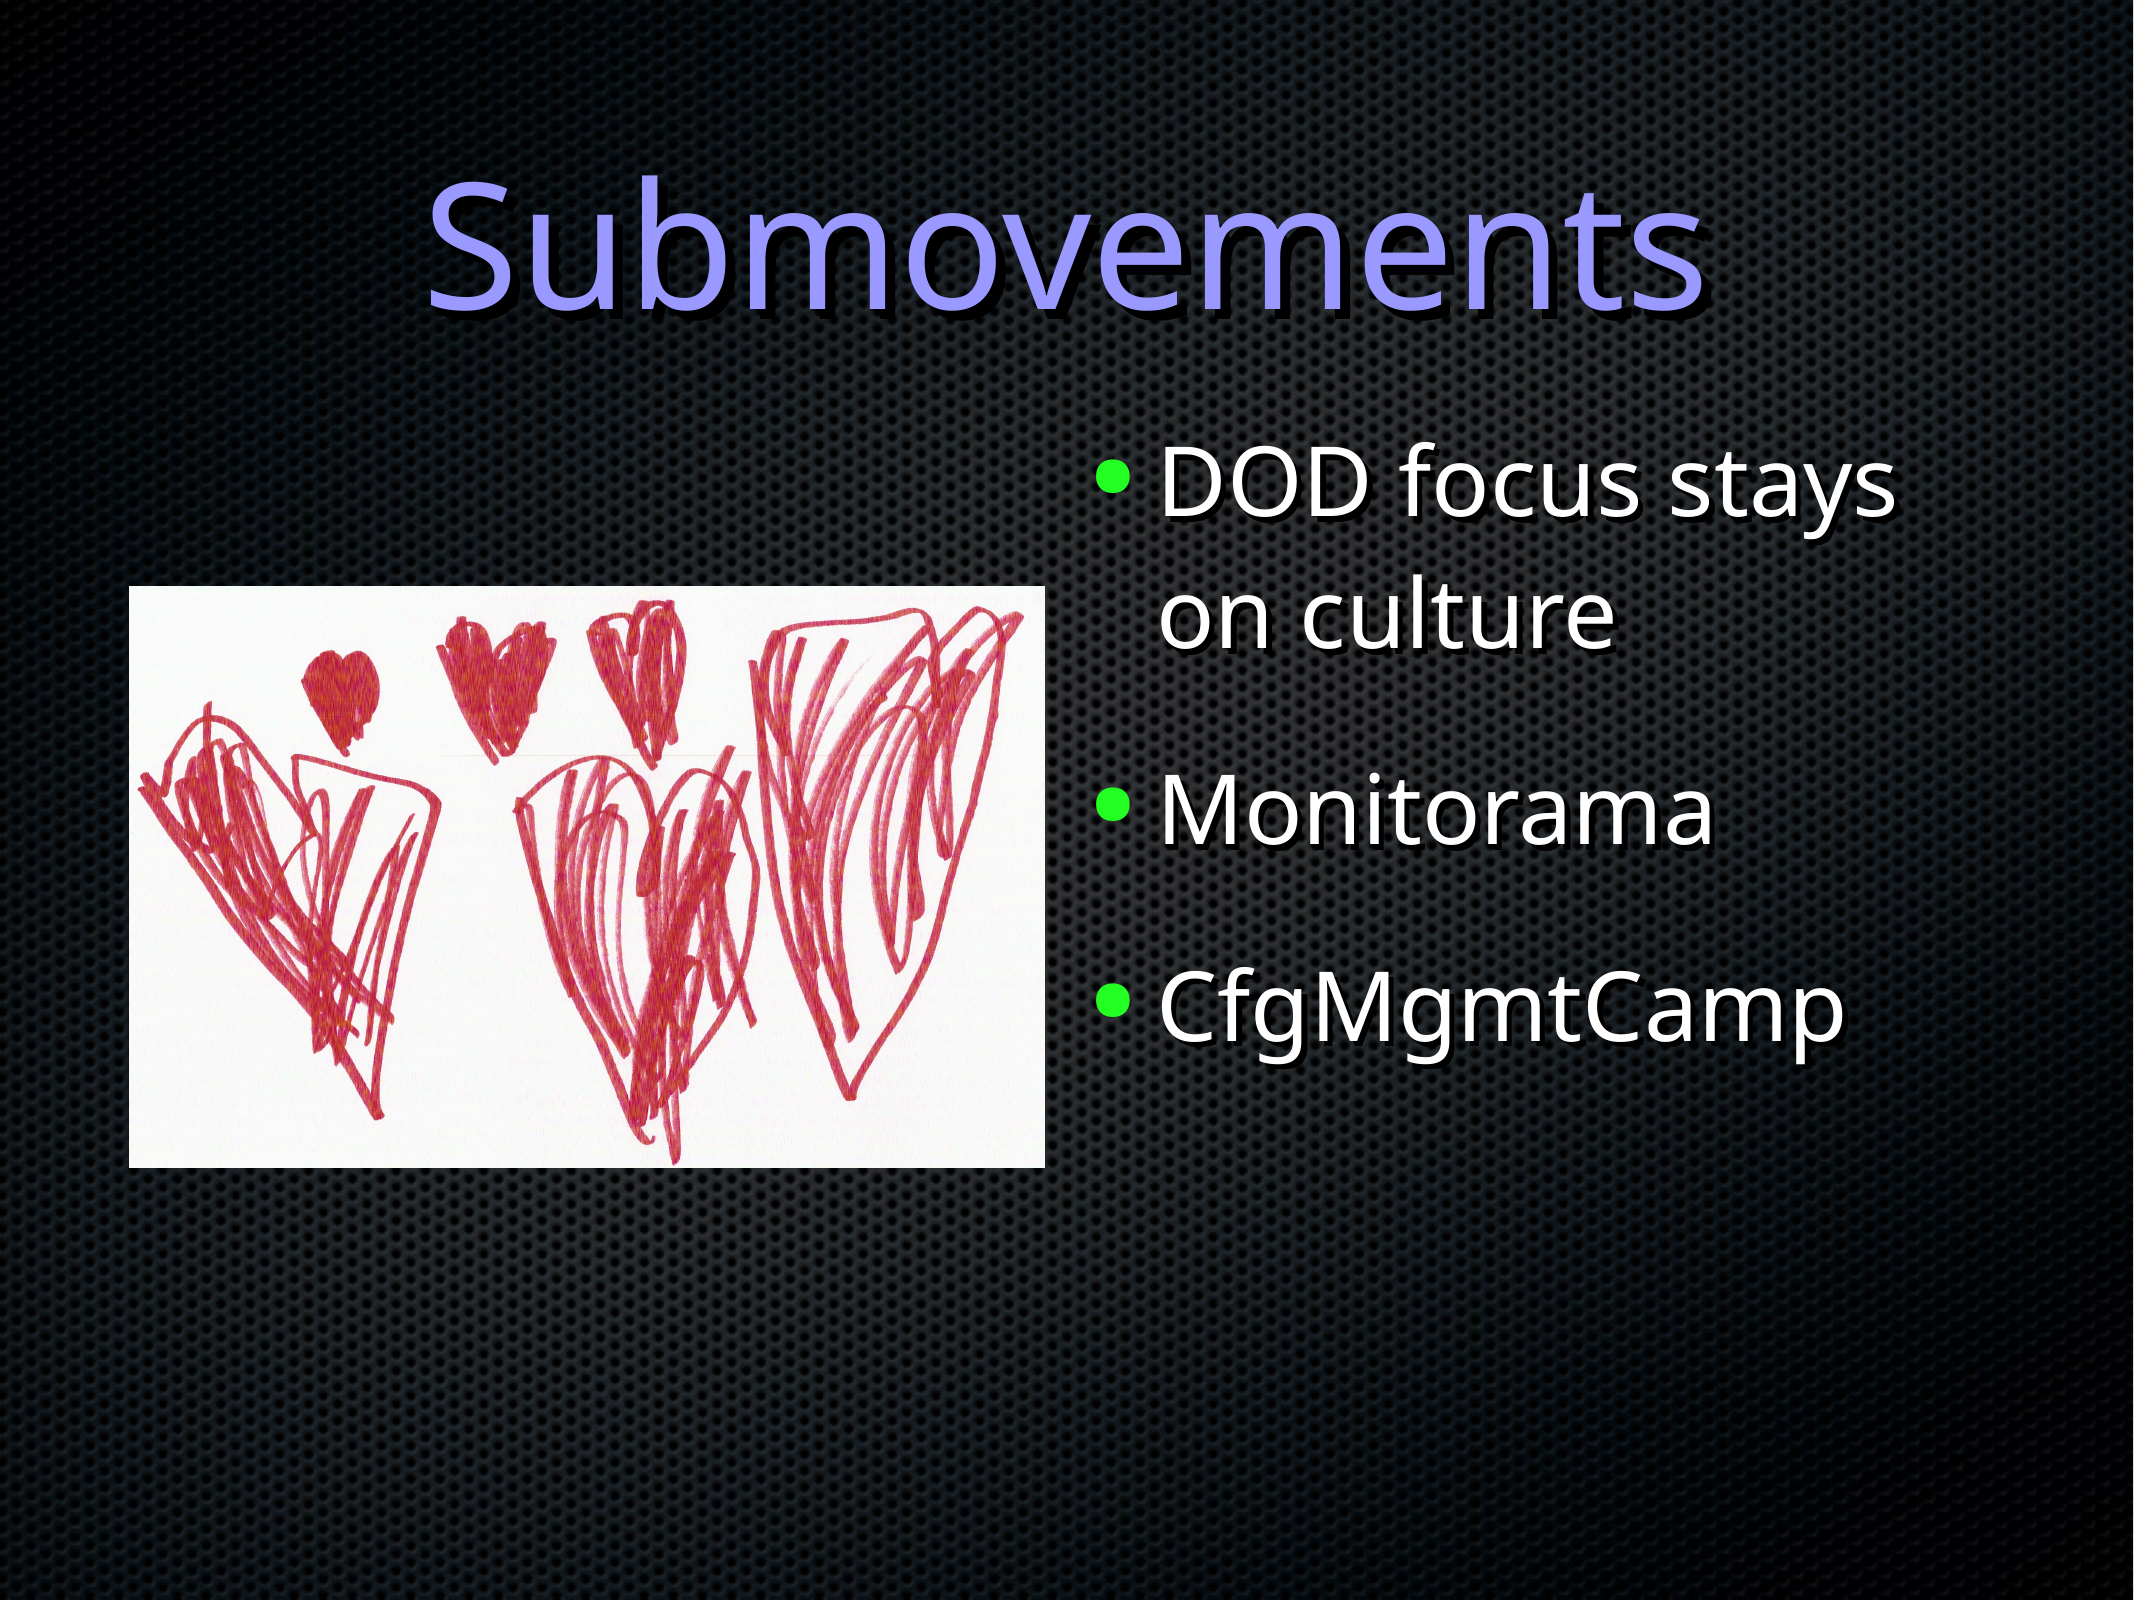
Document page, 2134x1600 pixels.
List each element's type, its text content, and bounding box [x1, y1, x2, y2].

title Submovements [129, 41, 2005, 442]
list DOD focus stays on culture Monitorama CfgMgmtCamp [1089, 413, 2005, 1342]
picture [0, 0, 2134, 1600]
